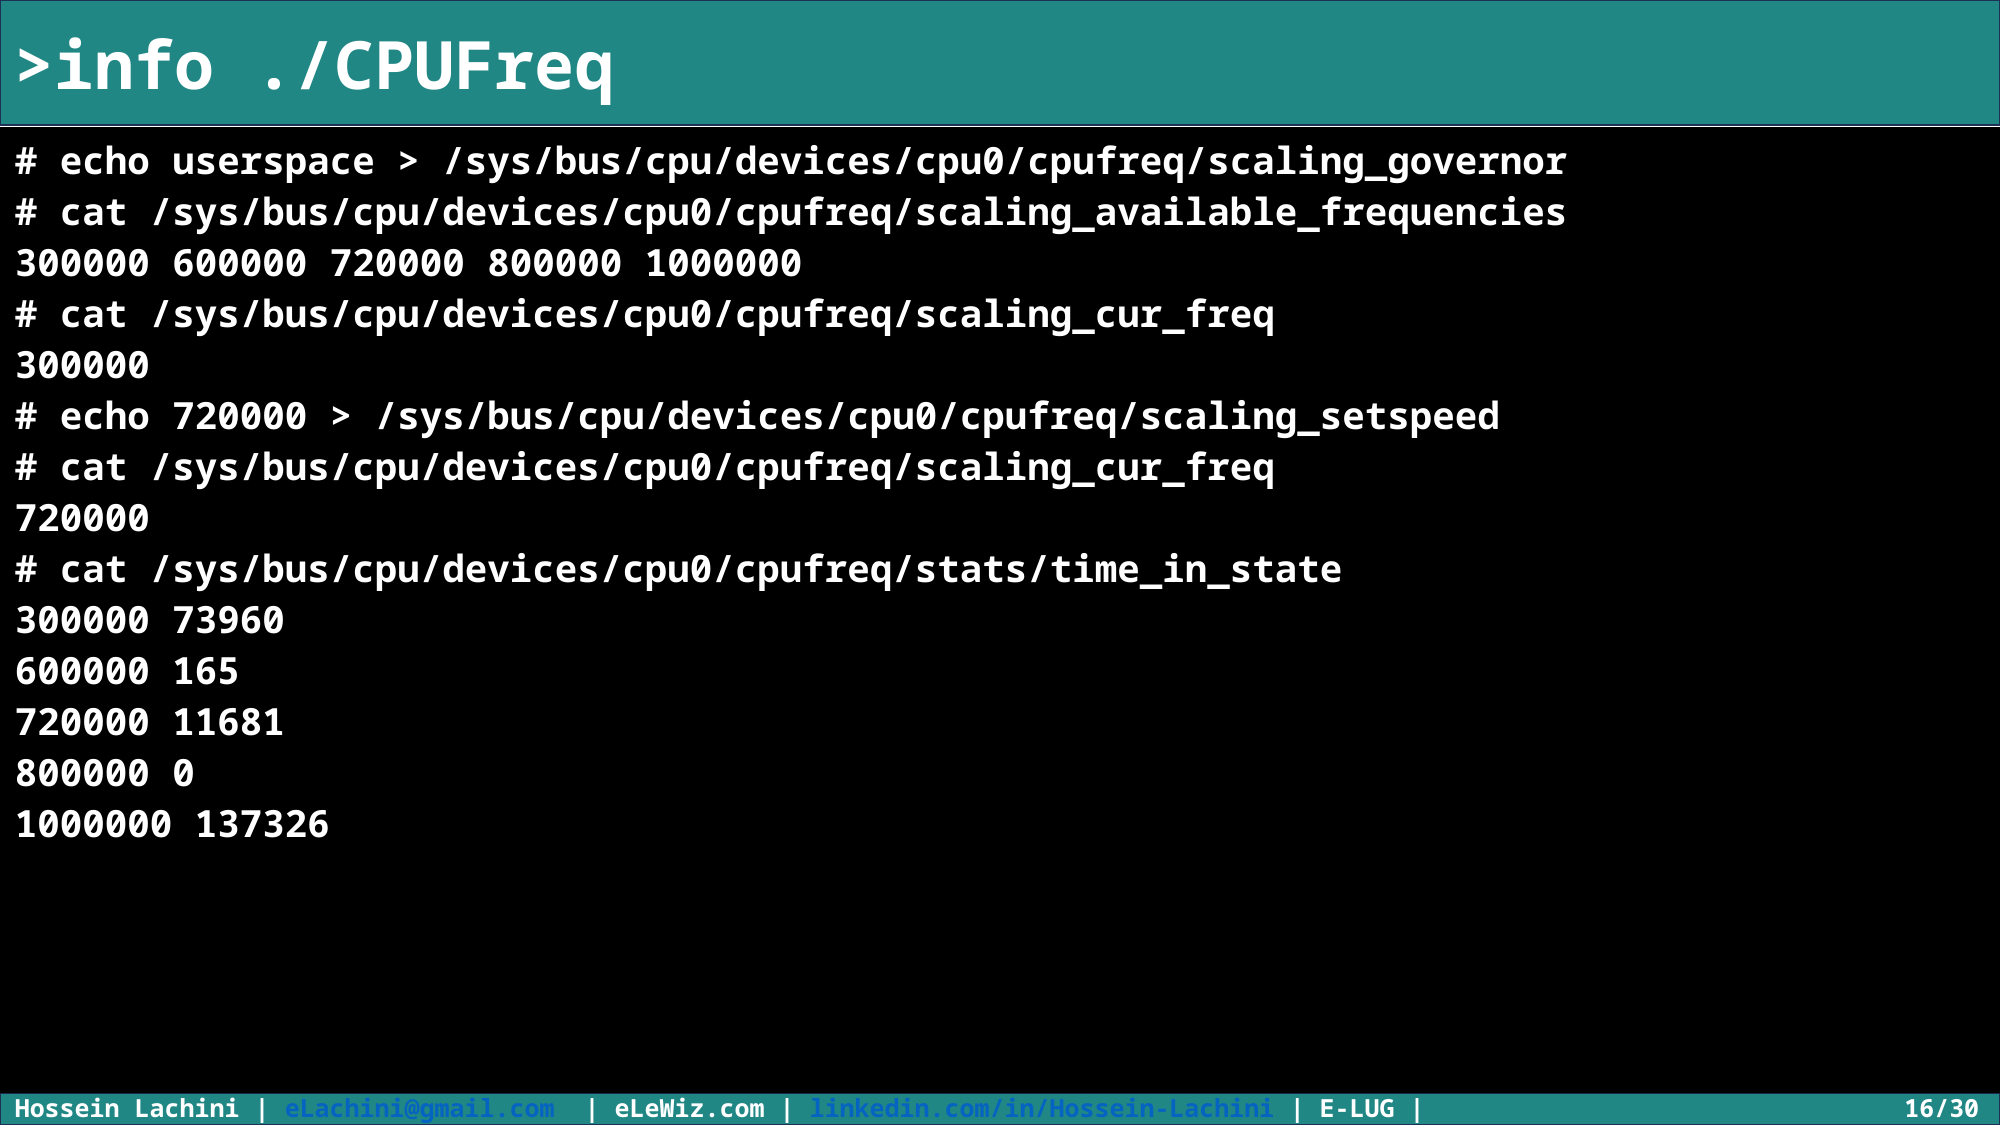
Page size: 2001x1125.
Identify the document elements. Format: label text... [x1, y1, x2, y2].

text_box # echo userspace > /sys/bus/cpu/devices/cpu0/cpufreq/scaling_governor # cat /sys/bus/cpu/devices/cpu0/cpufreq/scaling_available_frequencies 300000 600000 720000 800000 1000000 # cat /sys/bus/cpu/devices/cpu0/cpufreq/scaling_cur_freq 300000 # echo 720000 > /sys/bus/cpu/devices/cpu0/cpufreq/scaling_setspeed # cat /sys/bus/cpu/devices/cpu0/cpufreq/scaling_cur_freq 720000 # cat /sys/bus/cpu/devices/cpu0/cpufreq/stats/time_in_state 300000 73960 600000 165 720000 11681 800000 0 1000000 137326 [0, 127, 2000, 1094]
text_box Hossein Lachini | eLachini@gmail.com | eLeWiz.com | linkedin.com/in/Hossein-Lachini | E-LUG | 16/30 [0, 1094, 2000, 1125]
text_box >info ./CPUFreq [0, 0, 2000, 125]
